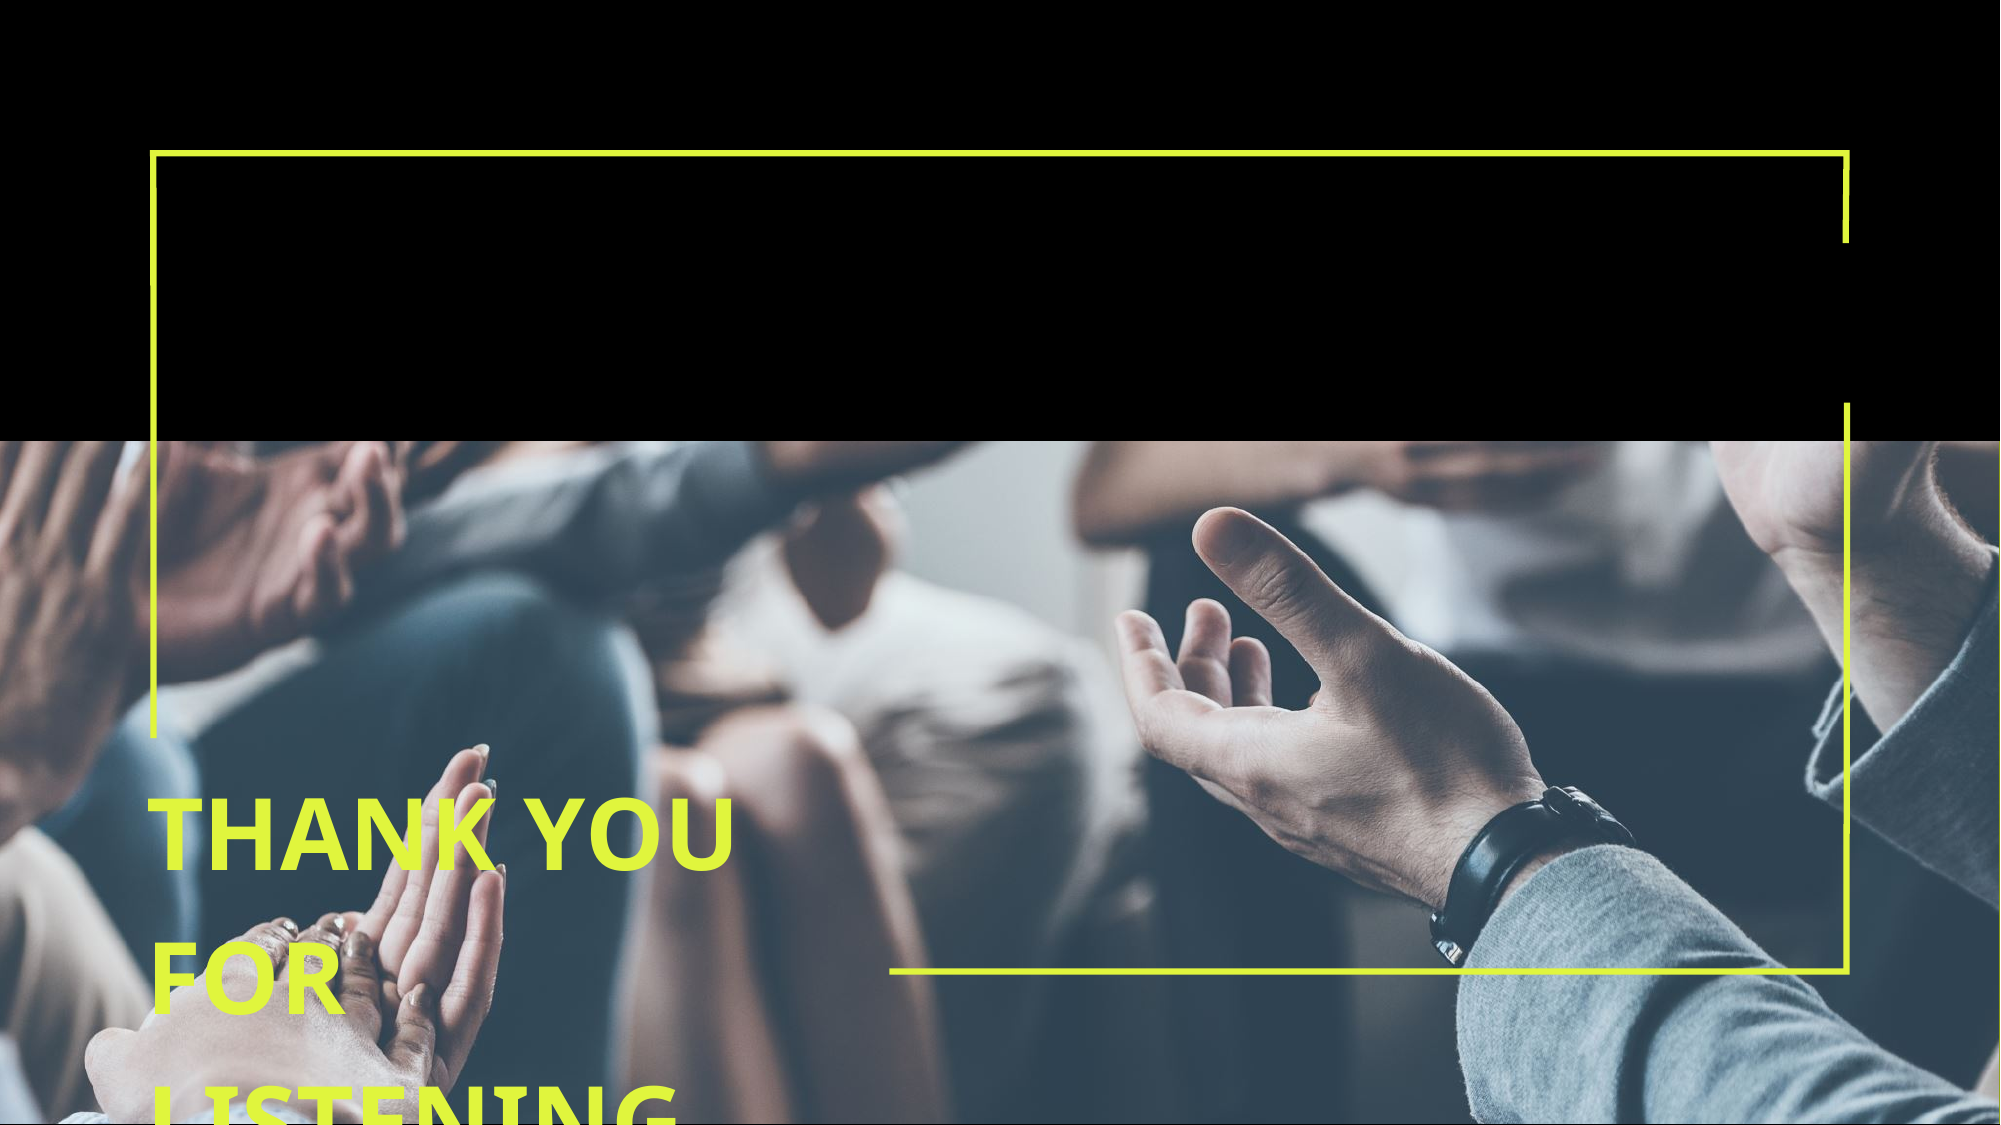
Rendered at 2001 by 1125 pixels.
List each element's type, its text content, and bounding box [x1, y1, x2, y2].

picture [0, 440, 2000, 1125]
picture [552, 1105, 564, 1125]
text_box [0, 0, 2000, 440]
picture [157, 440, 1843, 968]
text_box THANK YOU FOR LISTENING [130, 739, 890, 1009]
picture [432, 1105, 444, 1125]
